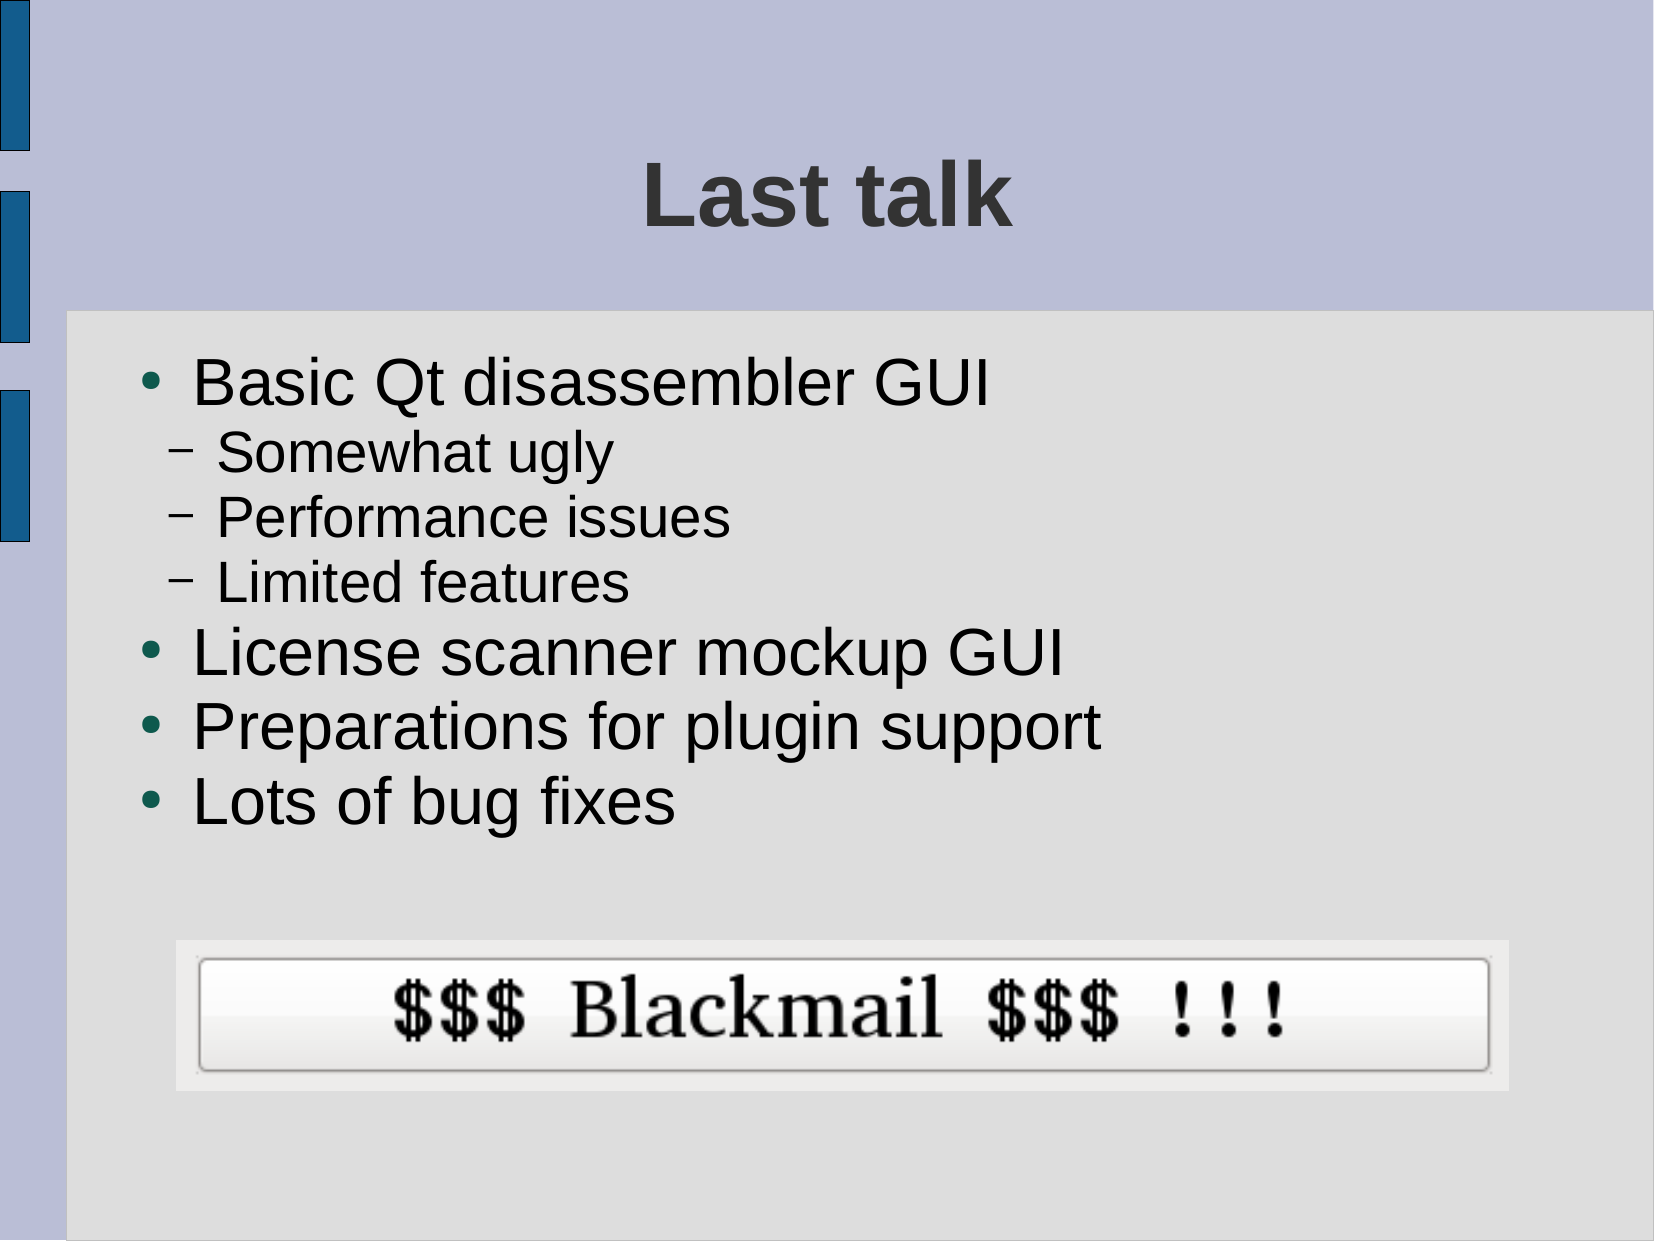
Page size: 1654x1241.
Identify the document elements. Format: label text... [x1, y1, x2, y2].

title Last talk [121, 91, 1534, 299]
list Basic Qt disassembler GUI Somewhat ugly Performance issues Limited features License scanner mockup GUI Preparations for plugin support Lots of bug fixes [121, 344, 1534, 1127]
picture [176, 940, 1509, 1091]
